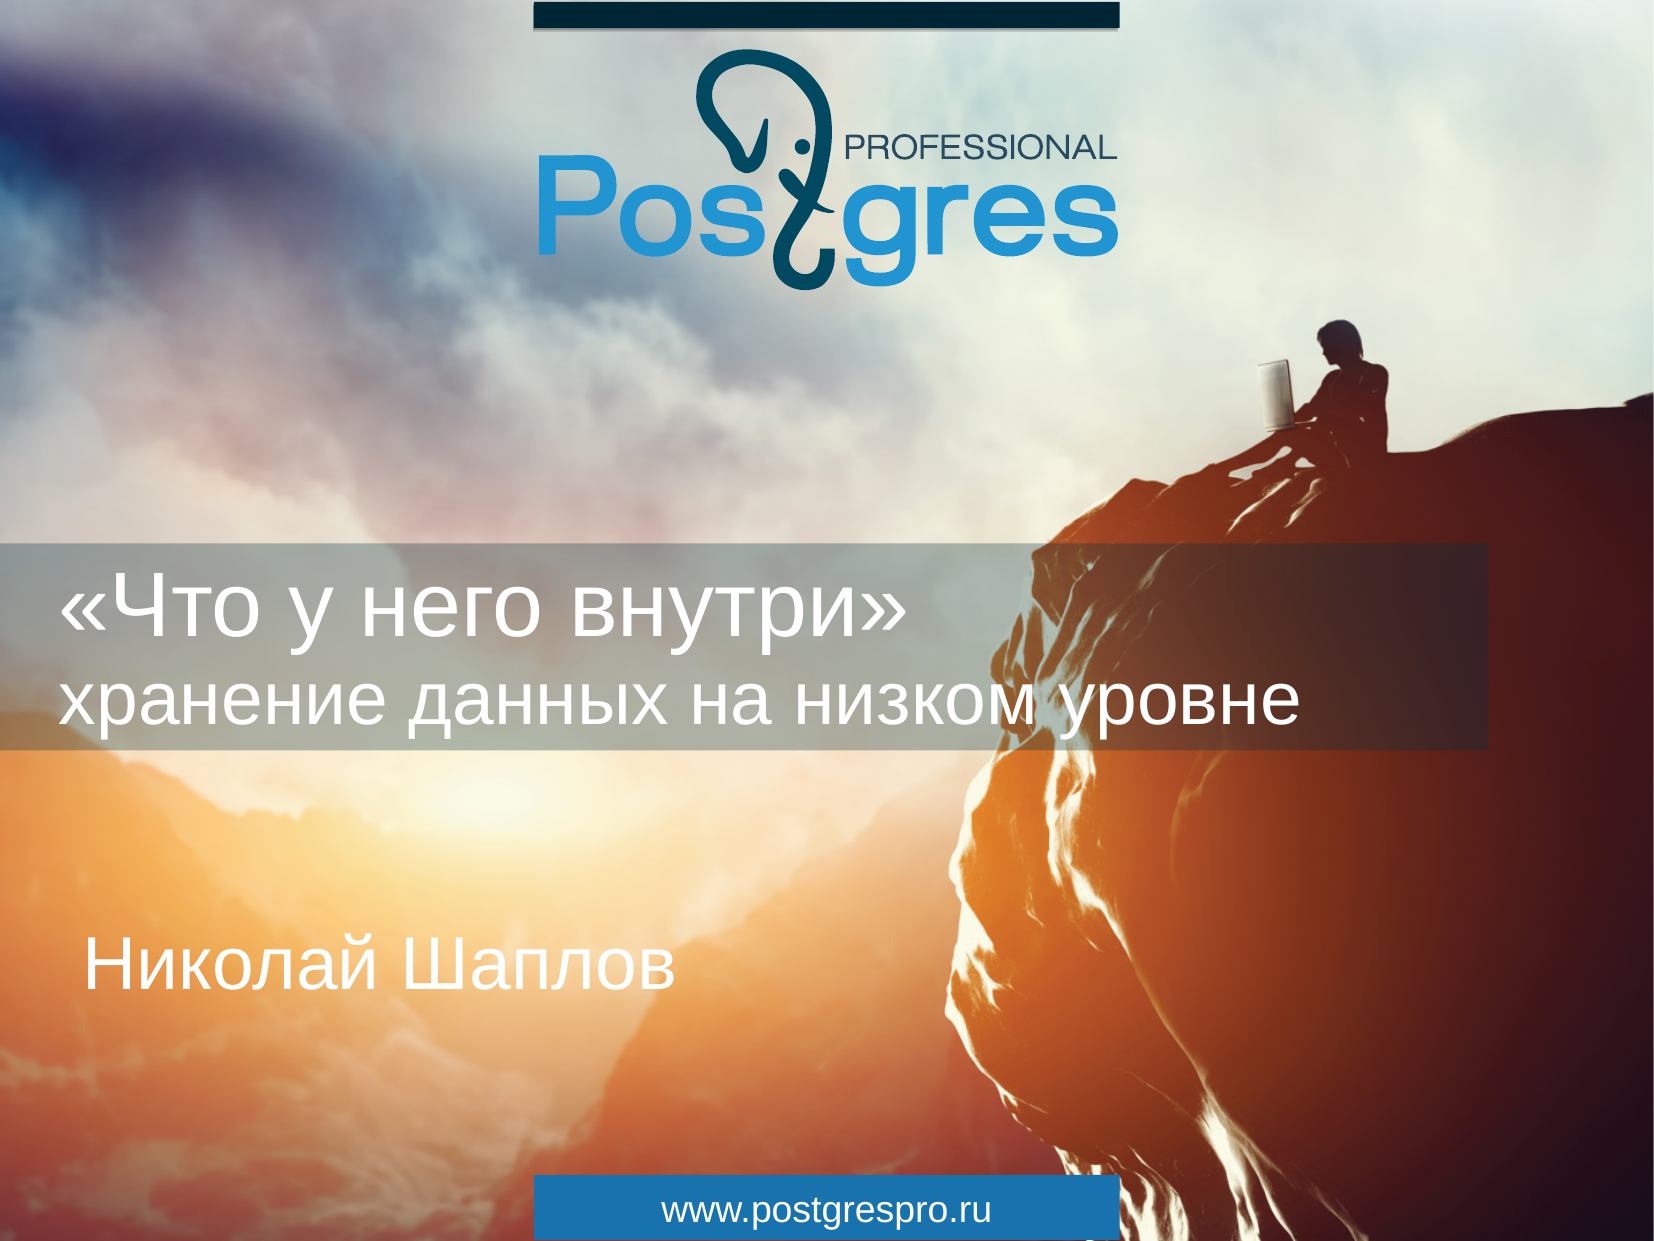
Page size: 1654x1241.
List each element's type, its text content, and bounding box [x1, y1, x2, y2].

picture [0, 0, 1654, 1241]
list Николай Шаплов [82, 921, 922, 1087]
title «Что у него внутри» хранение данных на низком уровне [0, 543, 1489, 751]
